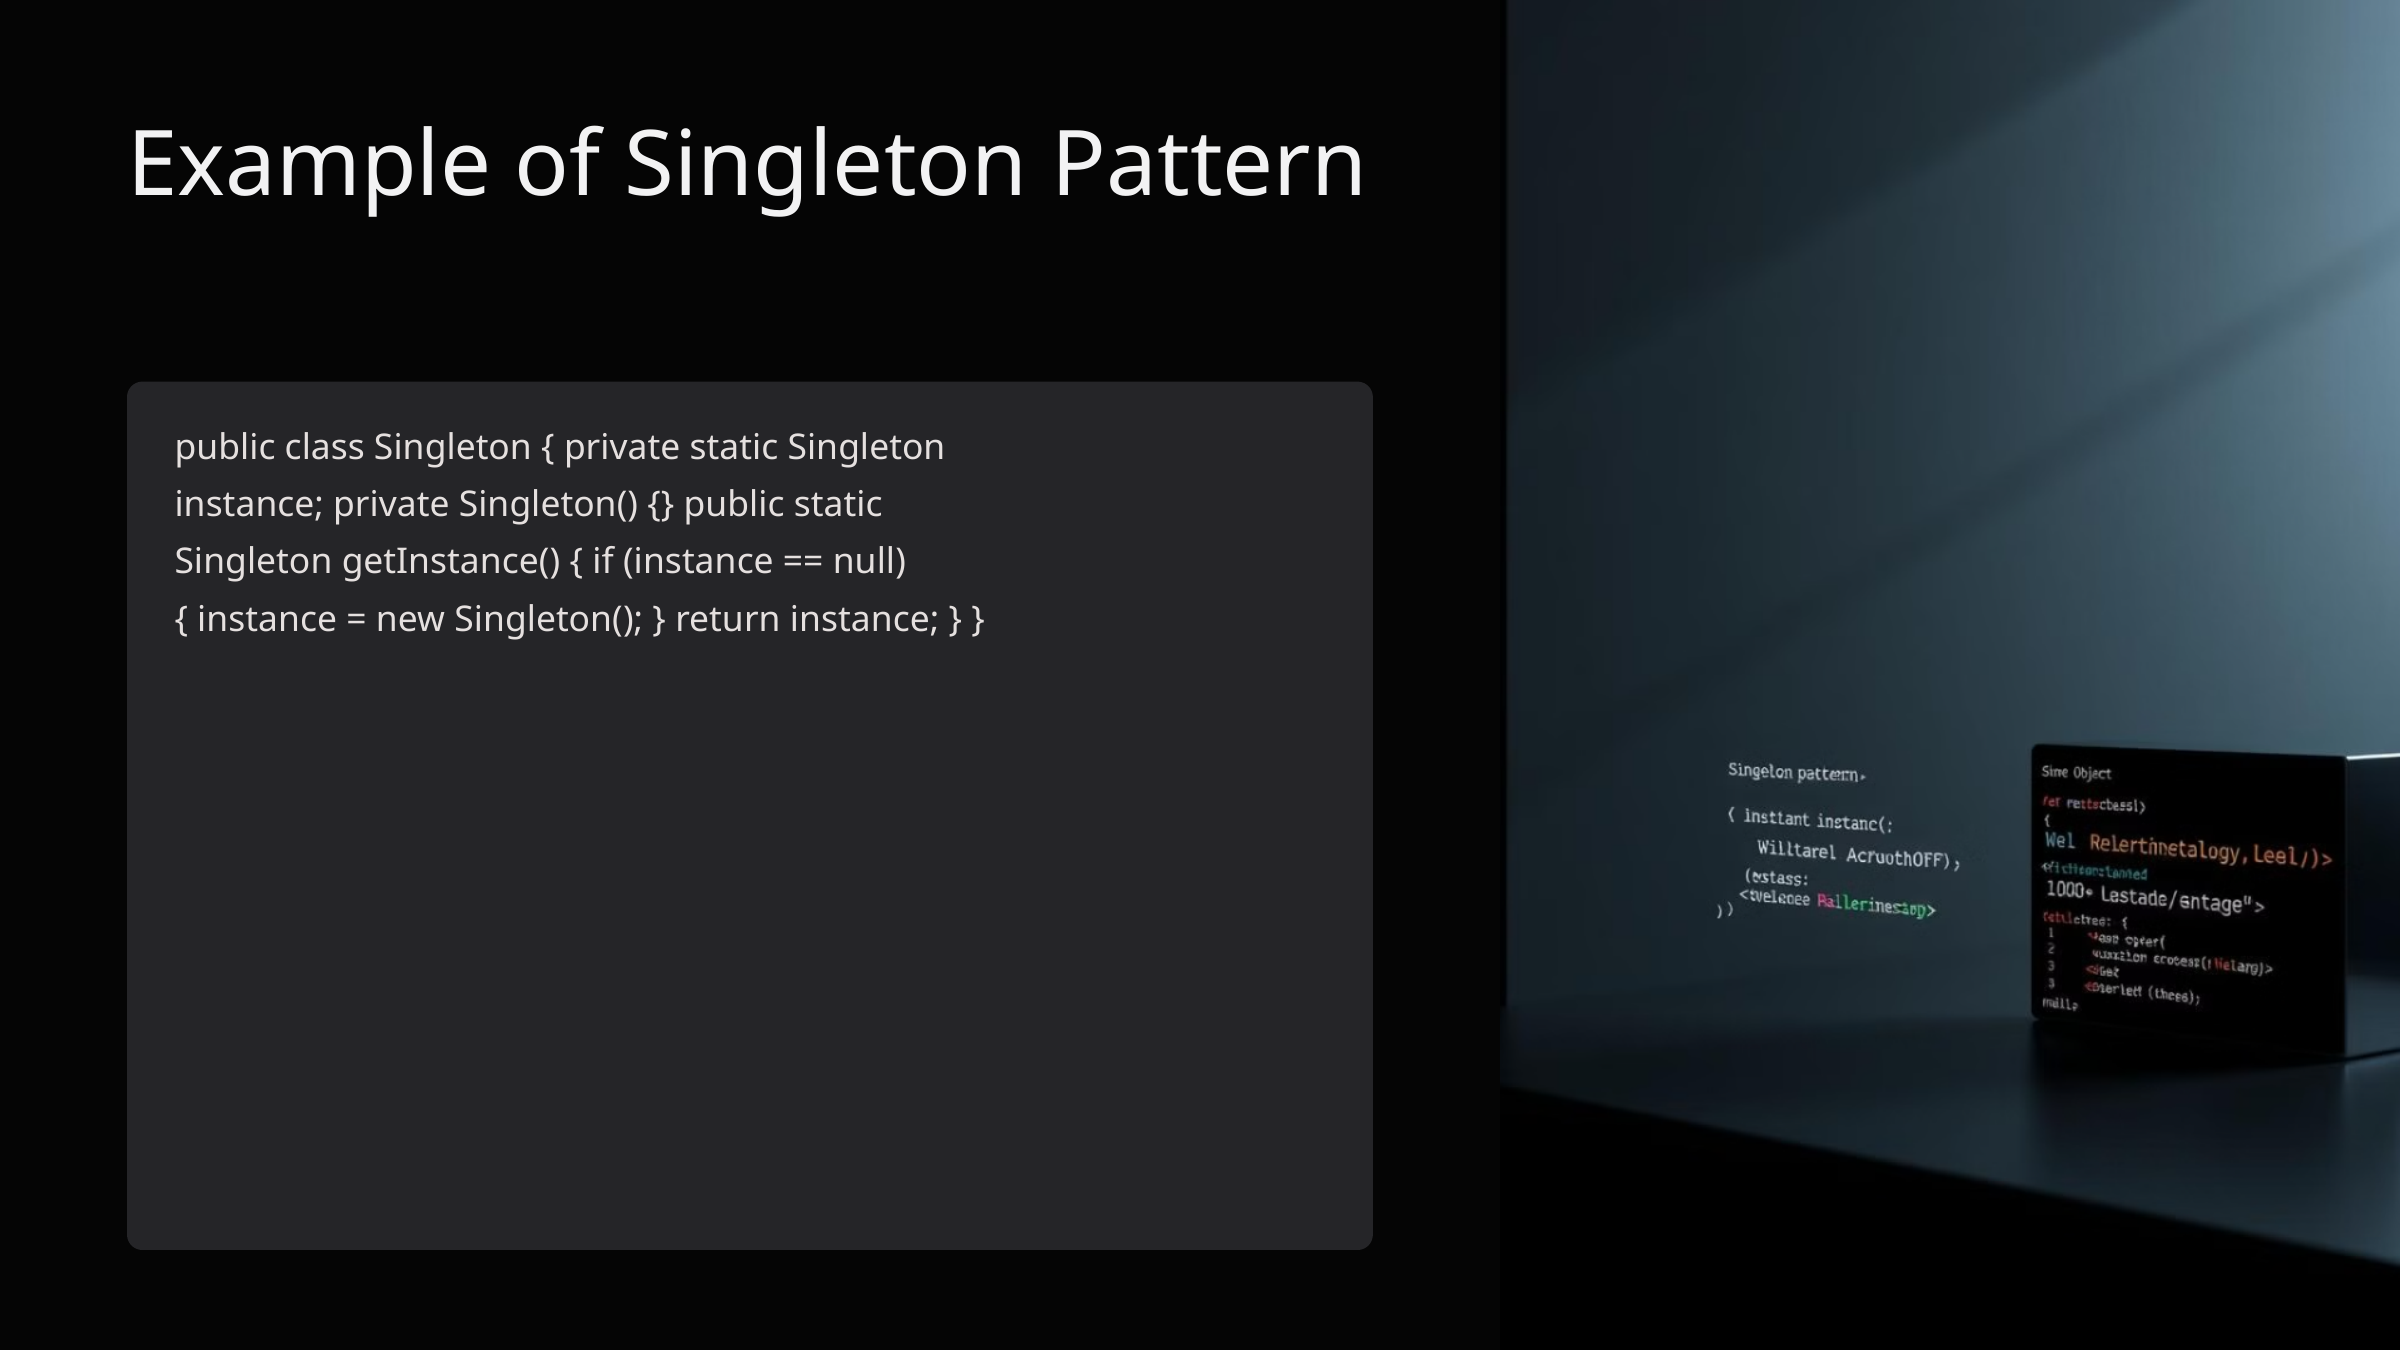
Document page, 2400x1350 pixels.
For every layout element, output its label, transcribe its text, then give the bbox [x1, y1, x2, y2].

text_box public class Singleton { private static Singleton instance; private Singleton() {} public static Singleton getInstance() { if (instance == null) { instance = new Singleton(); } return instance; } } [175, 409, 1025, 1223]
text_box [127, 381, 1373, 1250]
picture [1500, 0, 2400, 1350]
text_box Example of Singleton Pattern [127, 100, 1373, 327]
